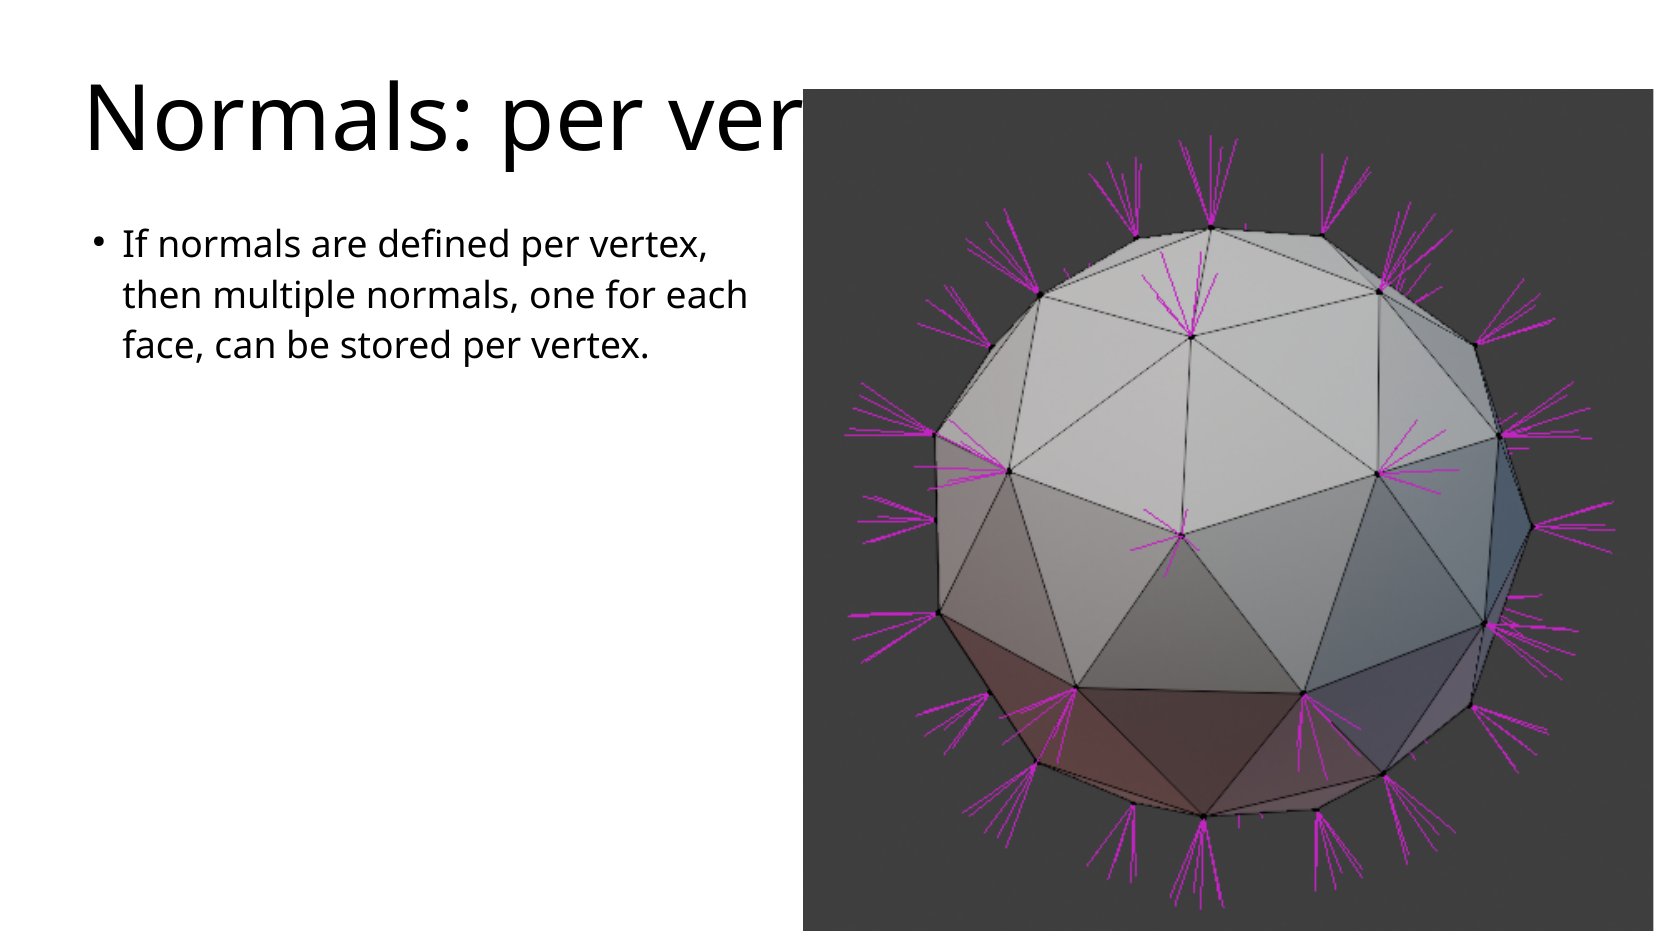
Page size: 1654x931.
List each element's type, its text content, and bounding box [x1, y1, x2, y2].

title Normals: per vertex [82, 37, 1571, 193]
list If normals are defined per vertex, then multiple normals, one for each face, can be stored per vertex. [82, 217, 751, 406]
picture [803, 89, 1654, 931]
